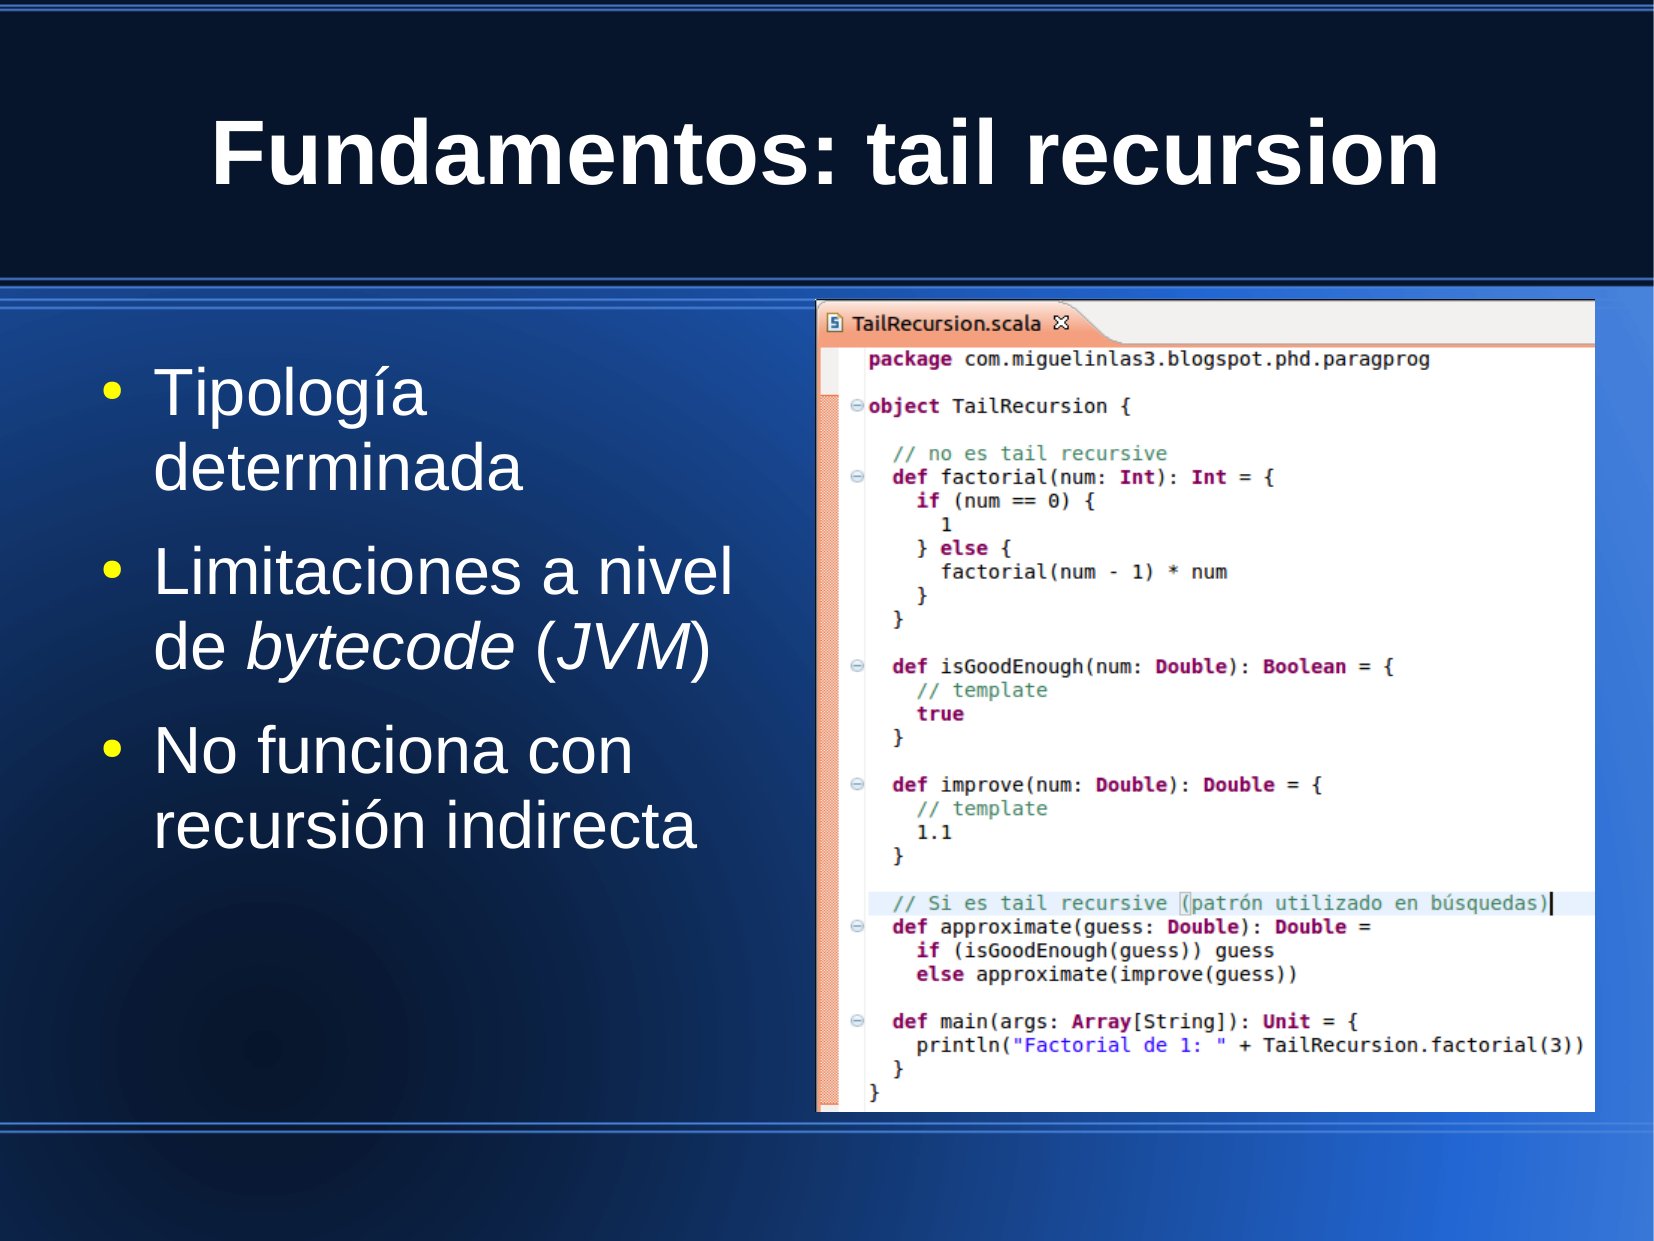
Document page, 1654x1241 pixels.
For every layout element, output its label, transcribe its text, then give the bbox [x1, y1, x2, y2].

picture [0, 0, 1654, 1241]
title Fundamentos: tail recursion [82, 49, 1571, 257]
list Tipología determinada Limitaciones a nivel de bytecode (JVM) No funciona con recursión indirecta [82, 355, 809, 1174]
